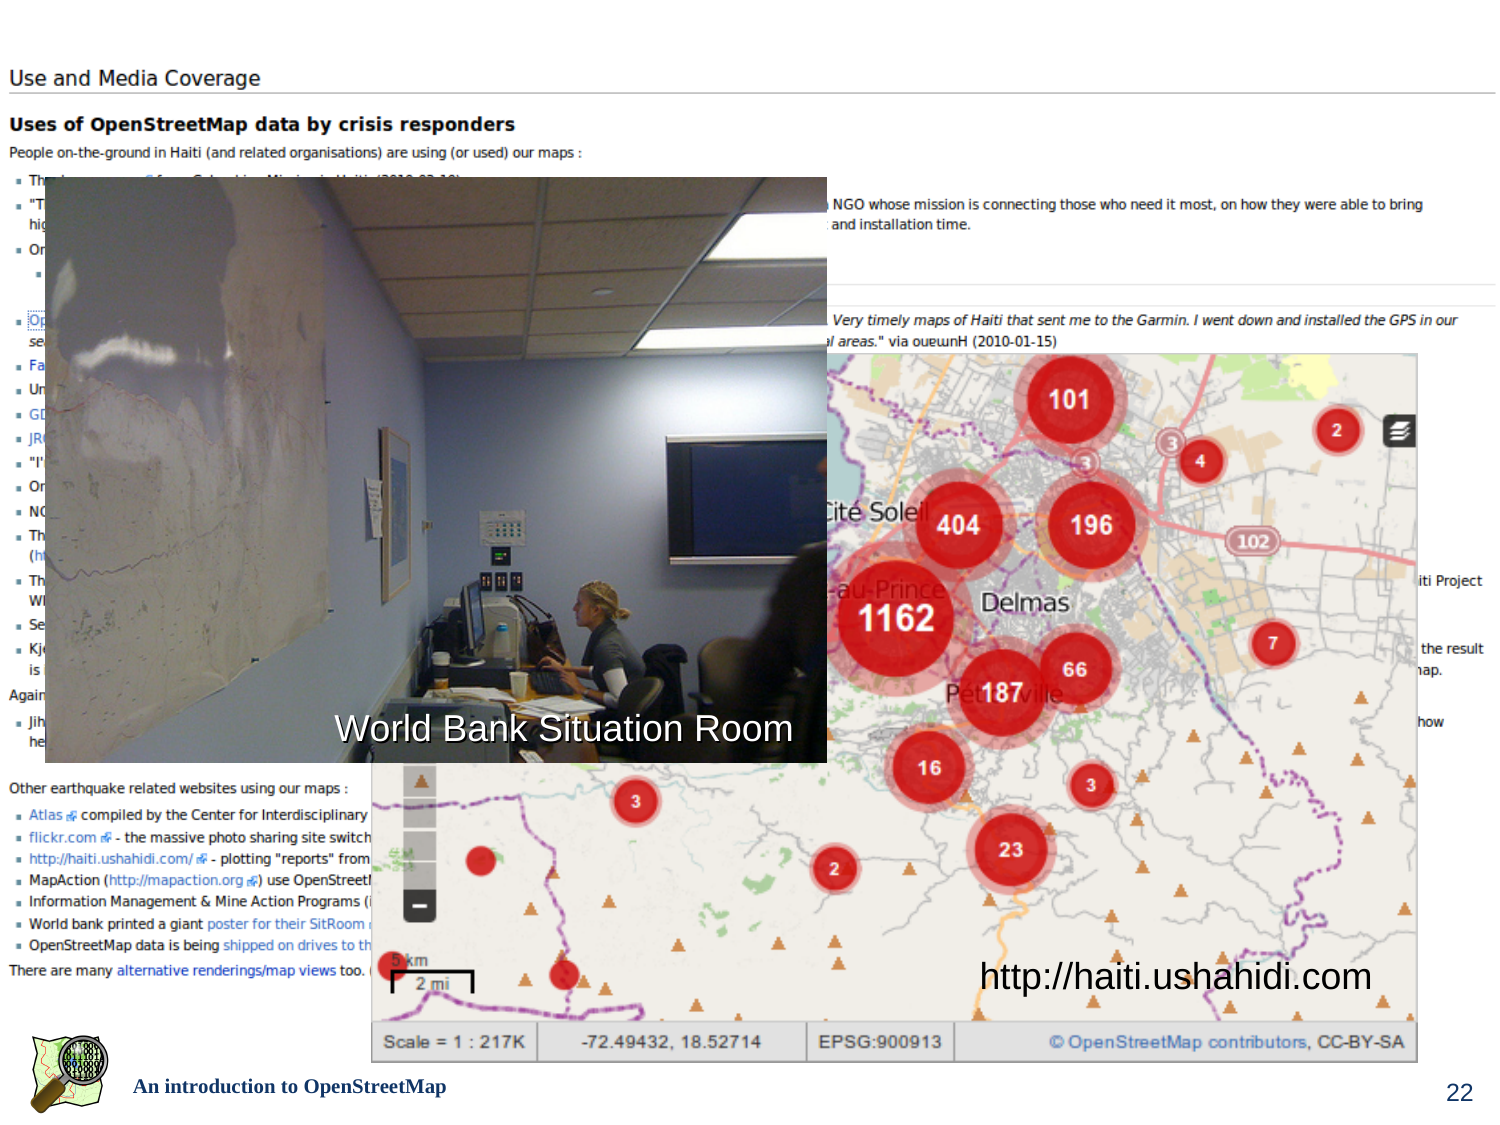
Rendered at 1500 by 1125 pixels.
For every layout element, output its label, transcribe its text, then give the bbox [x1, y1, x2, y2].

picture [0, 58, 1500, 1063]
text_box World Bank Situation Room [319, 696, 810, 757]
text_box http://haiti.ushahidi.com [964, 944, 1388, 1035]
picture [29, 1033, 110, 1114]
